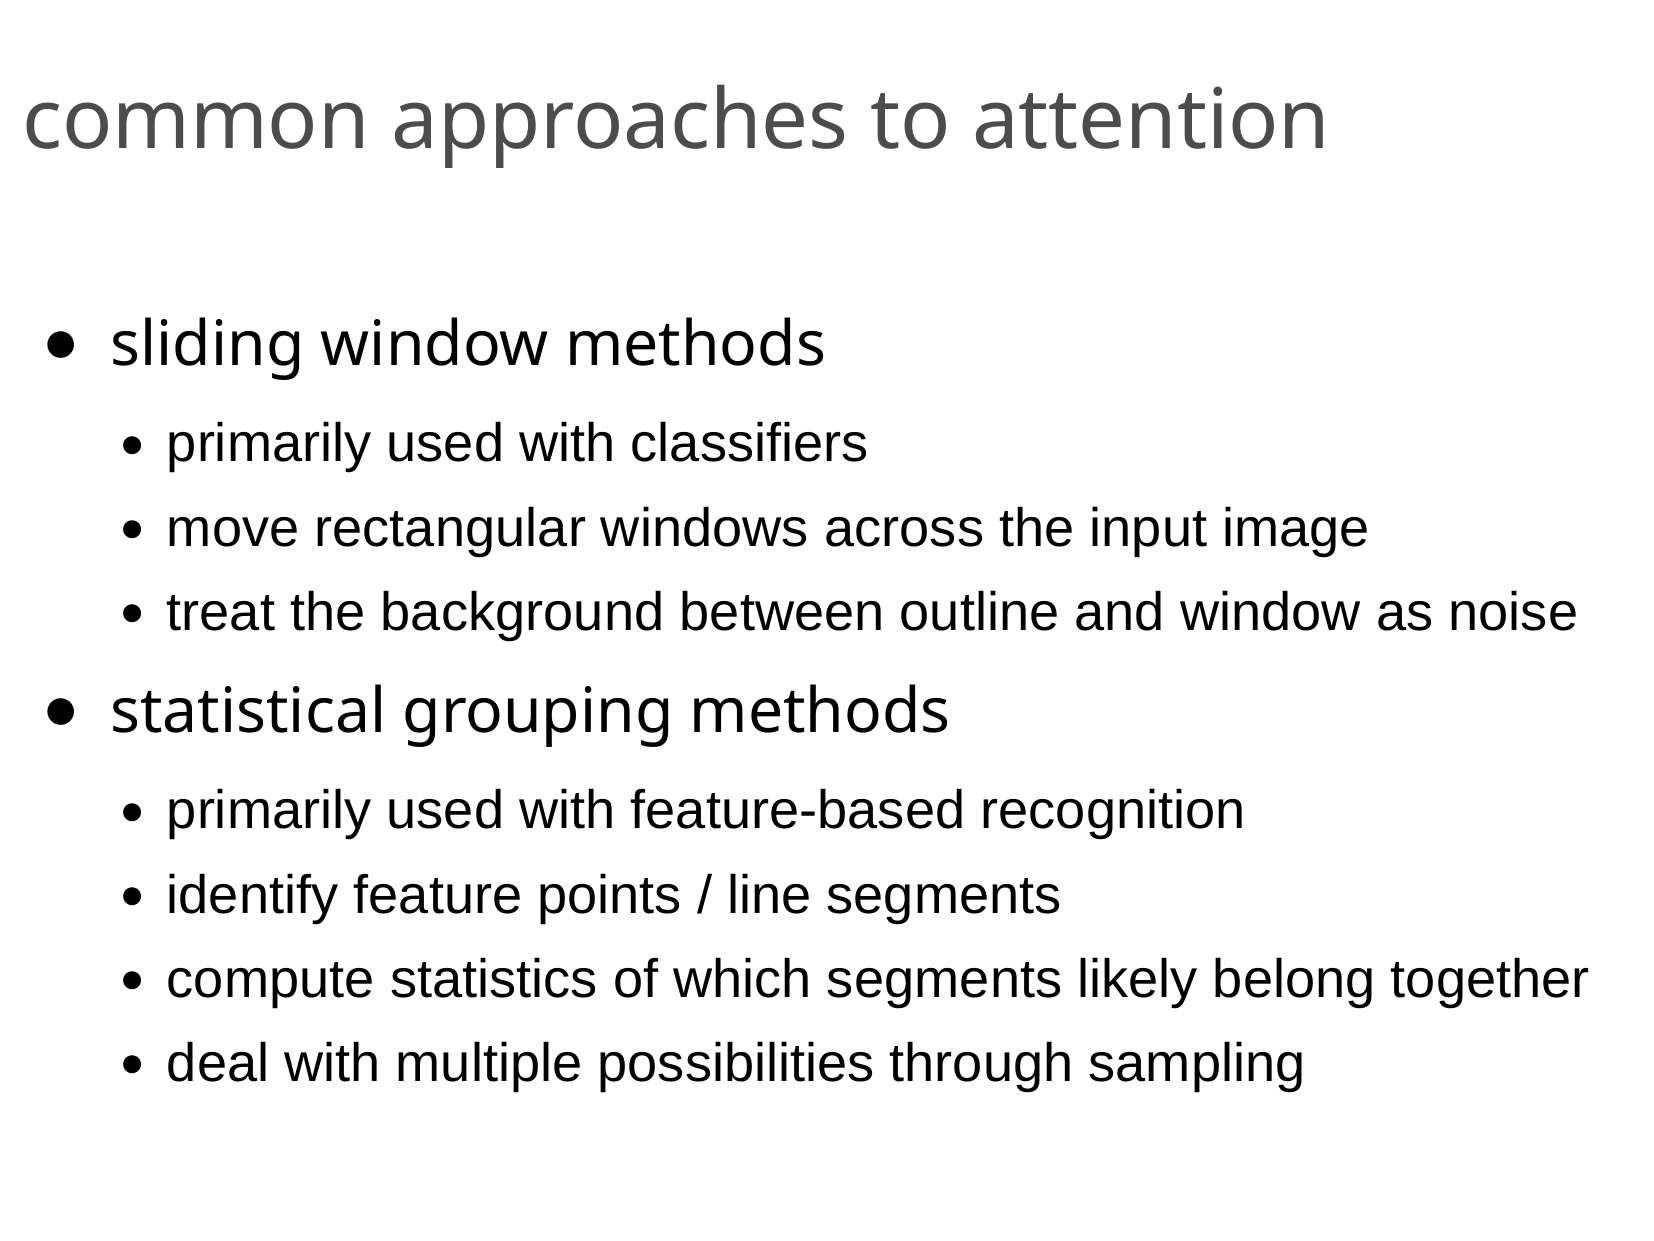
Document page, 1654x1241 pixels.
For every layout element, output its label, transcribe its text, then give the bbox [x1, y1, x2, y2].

title common approaches to attention [22, 19, 1654, 213]
list sliding window methods primarily used with classifiers move rectangular windows across the input image treat the background between outline and window as noise statistical grouping methods primarily used with feature-based recognition identify feature points / line segments compute statistics of which segments likely belong together deal with multiple possibilities through sampling [25, 226, 1654, 1166]
